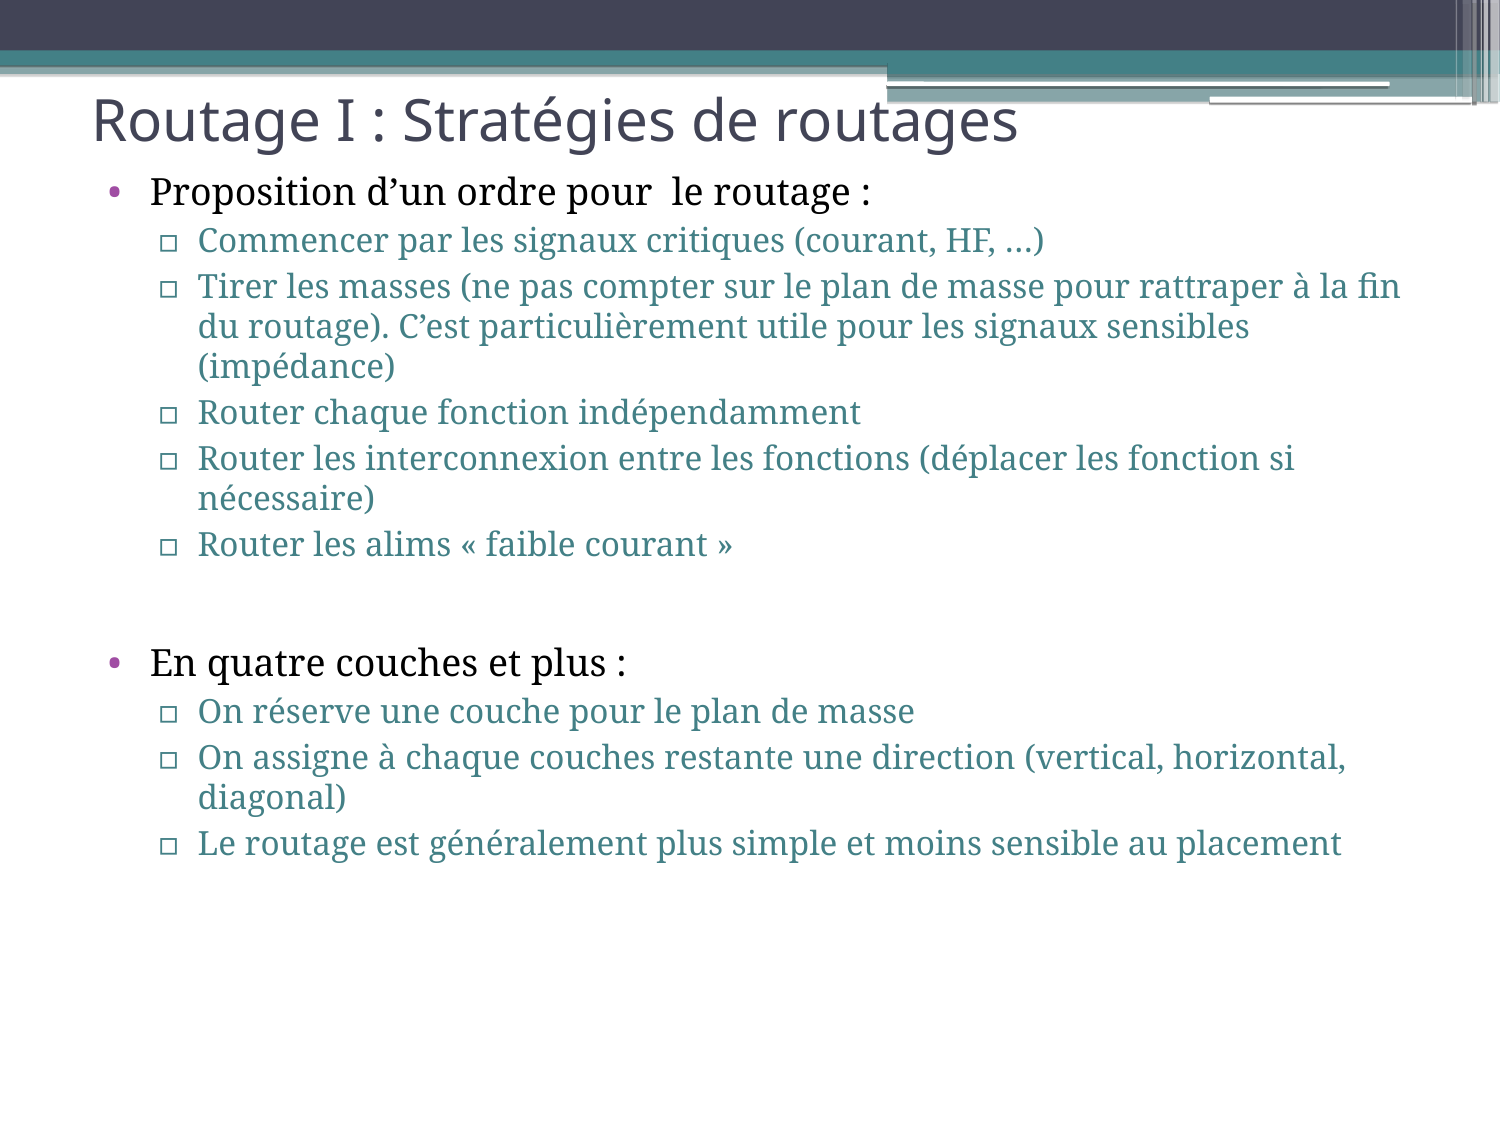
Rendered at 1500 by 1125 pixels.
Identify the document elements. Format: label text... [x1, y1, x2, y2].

list Proposition d’un ordre pour le routage : Commencer par les signaux critiques (courant, HF, …) Tirer les masses (ne pas compter sur le plan de masse pour rattraper à la fin du routage). C’est particulièrement utile pour les signaux sensibles (impédance) Router chaque fonction indépendamment Router les interconnexion entre les fonctions (déplacer les fonction si nécessaire) Router les alims « faible courant » En quatre couches et plus : On réserve une couche pour le plan de masse On assigne à chaque couches restante une direction (vertical, horizontal, diagonal) Le routage est généralement plus simple et moins sensible au placement [75, 160, 1425, 1079]
title Routage I : Stratégies de routages [76, 30, 1427, 206]
